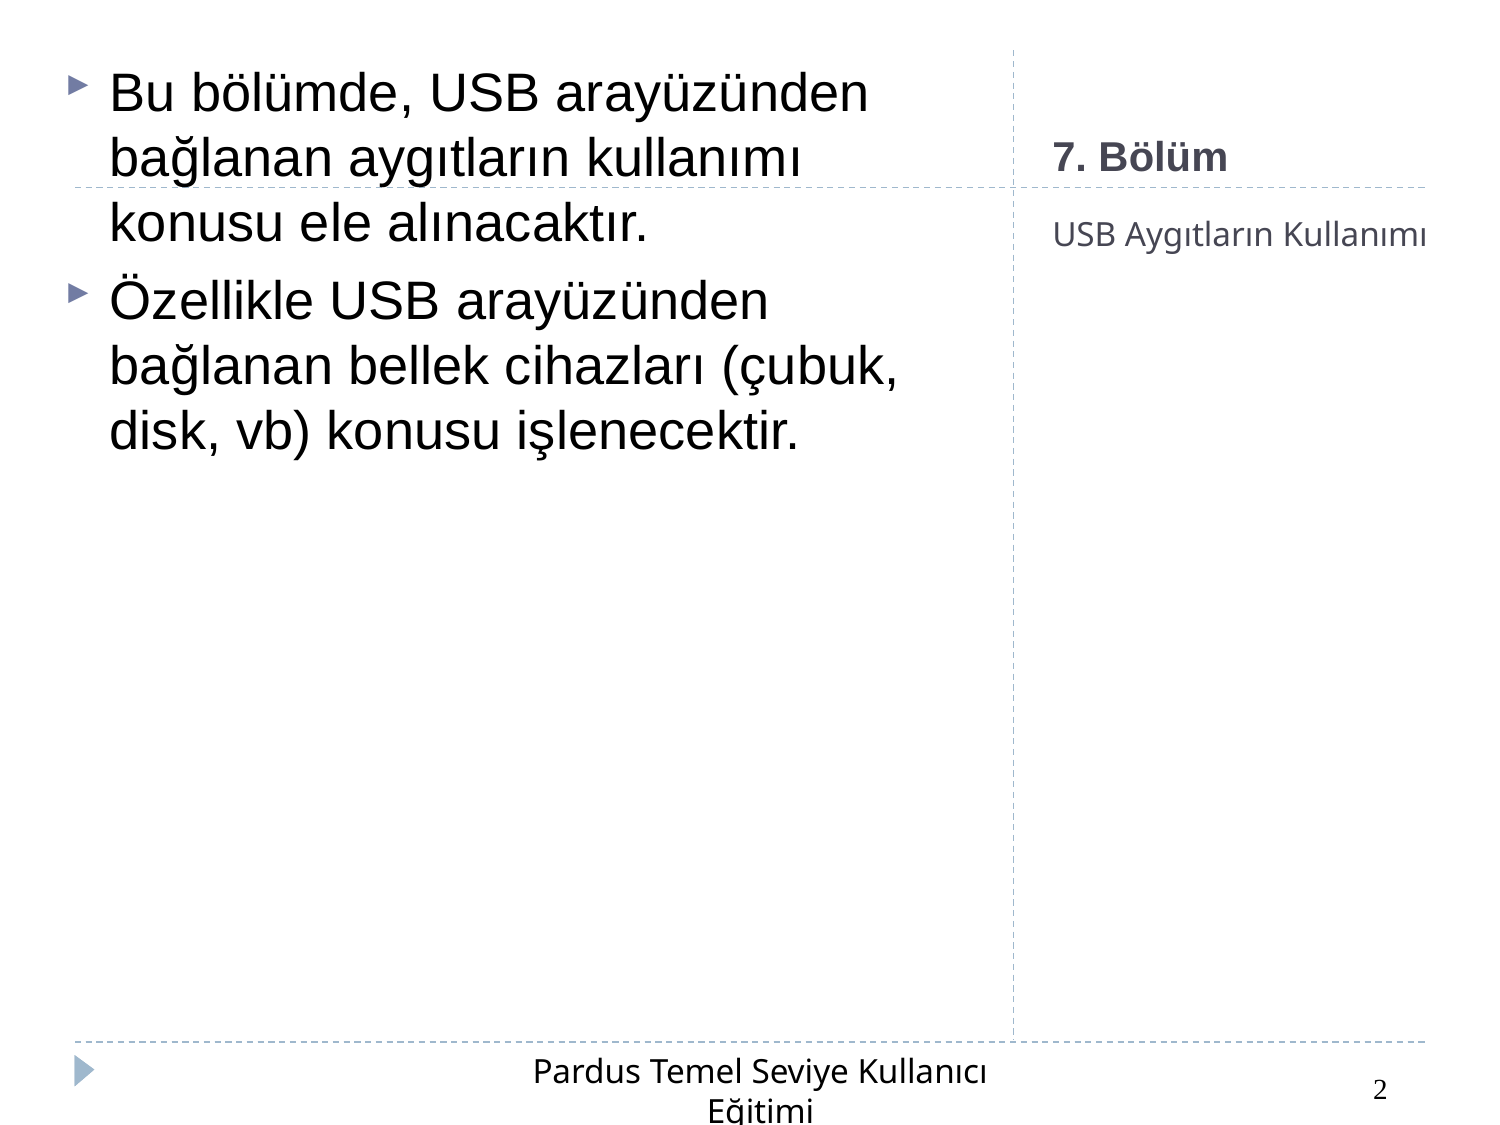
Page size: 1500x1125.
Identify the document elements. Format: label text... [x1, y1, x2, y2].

list USB Aygıtların Kullanımı [1037, 200, 1450, 995]
title 7. Bölüm [1037, 50, 1450, 188]
list Bu bölümde, USB arayüzünden bağlanan aygıtların kullanımı konusu ele alınacaktır. Özellikle USB arayüzünden bağlanan bellek cihazları (çubuk, disk, vb) konusu işlenecektir. [50, 50, 988, 988]
